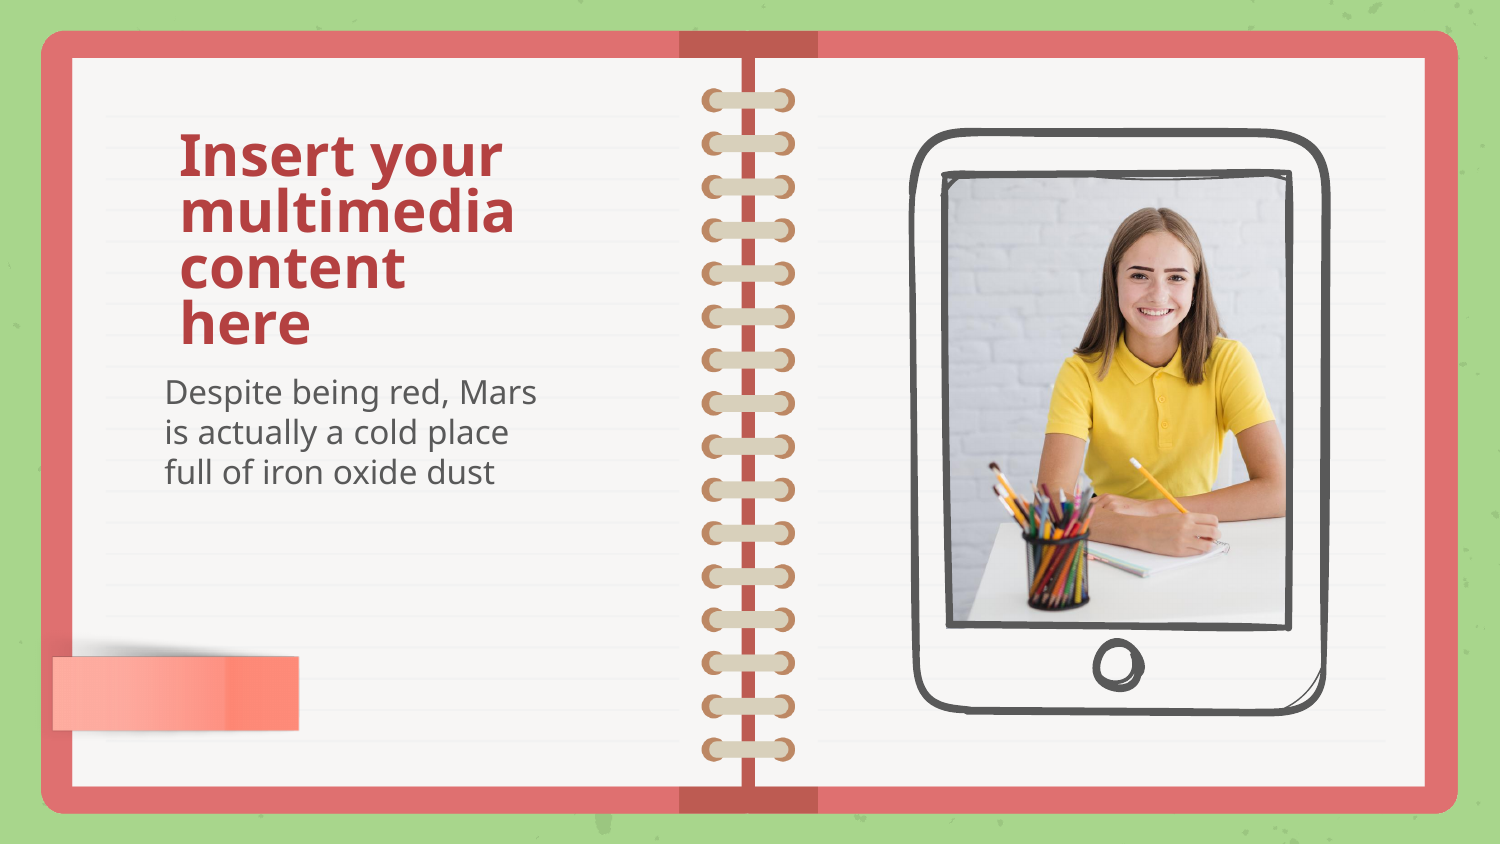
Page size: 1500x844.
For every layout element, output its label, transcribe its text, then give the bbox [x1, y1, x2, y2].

title Insert your multimedia content here [164, 116, 559, 344]
text_box [908, 127, 1331, 717]
subtitle Despite being red, Mars is actually a cold place full of iron oxide dust [164, 356, 568, 552]
picture [10, 30, 1458, 814]
